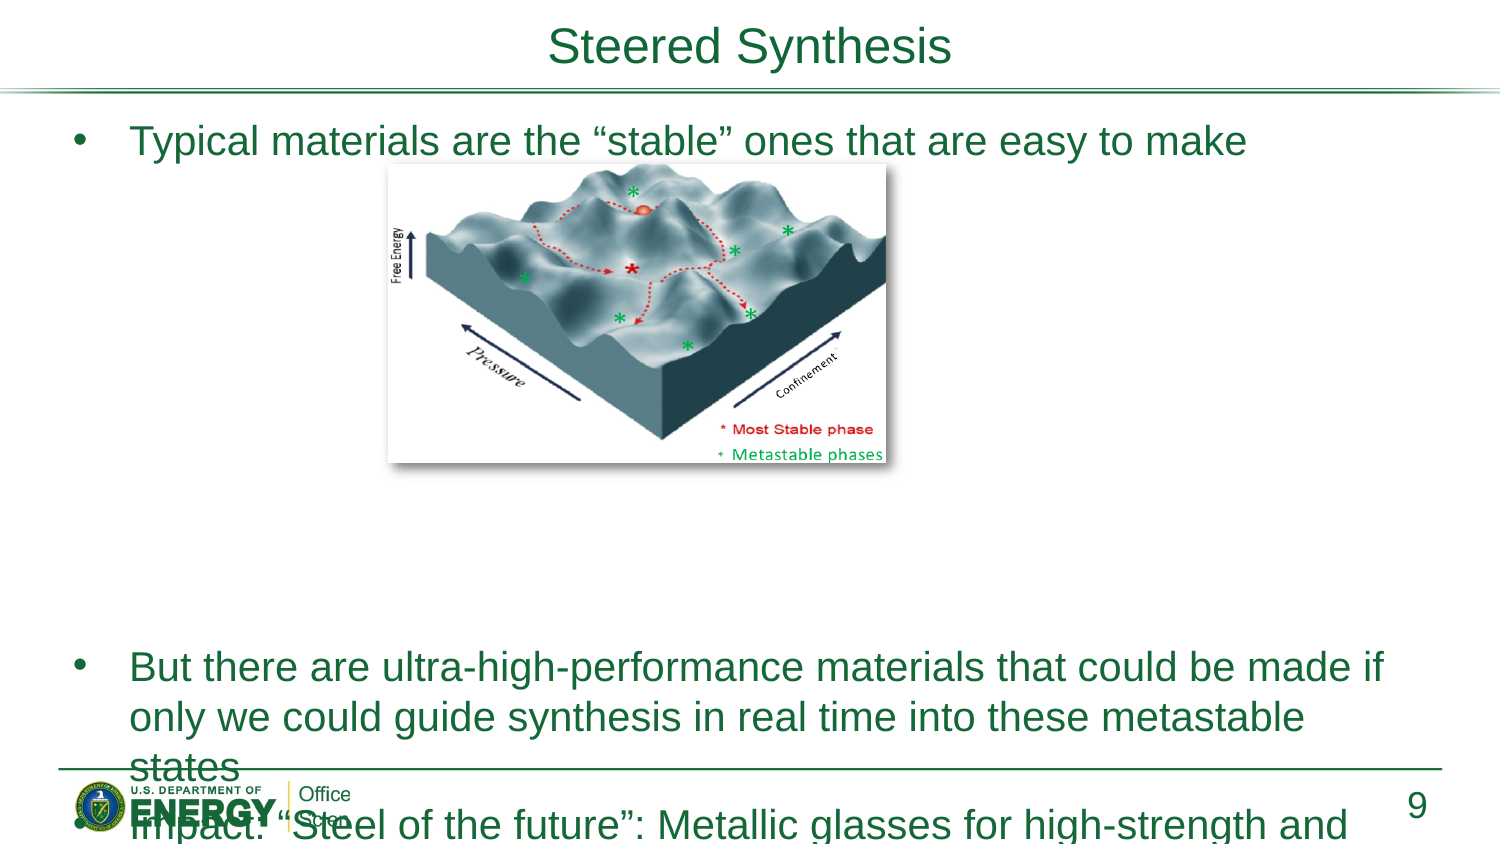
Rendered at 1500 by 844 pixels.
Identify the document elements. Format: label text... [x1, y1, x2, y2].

picture [181, 819, 193, 837]
picture [336, 829, 349, 837]
list Typical materials are the “stable” ones that are easy to make But there are ultra-high-performance materials that could be made if only we could guide synthesis in real time into these metastable states Impact: “Steel of the future”: Metallic glasses for high-strength and corrosion resistant materials (turbine blades) [57, 114, 1438, 754]
picture [336, 819, 347, 826]
picture [376, 152, 908, 485]
slide_number <number> [1380, 781, 1443, 827]
picture [1215, 819, 1226, 836]
picture [1062, 819, 1073, 836]
title Steered Synthesis [0, 0, 1500, 114]
picture [488, 819, 495, 826]
picture [0, 114, 1500, 844]
picture [816, 819, 827, 836]
